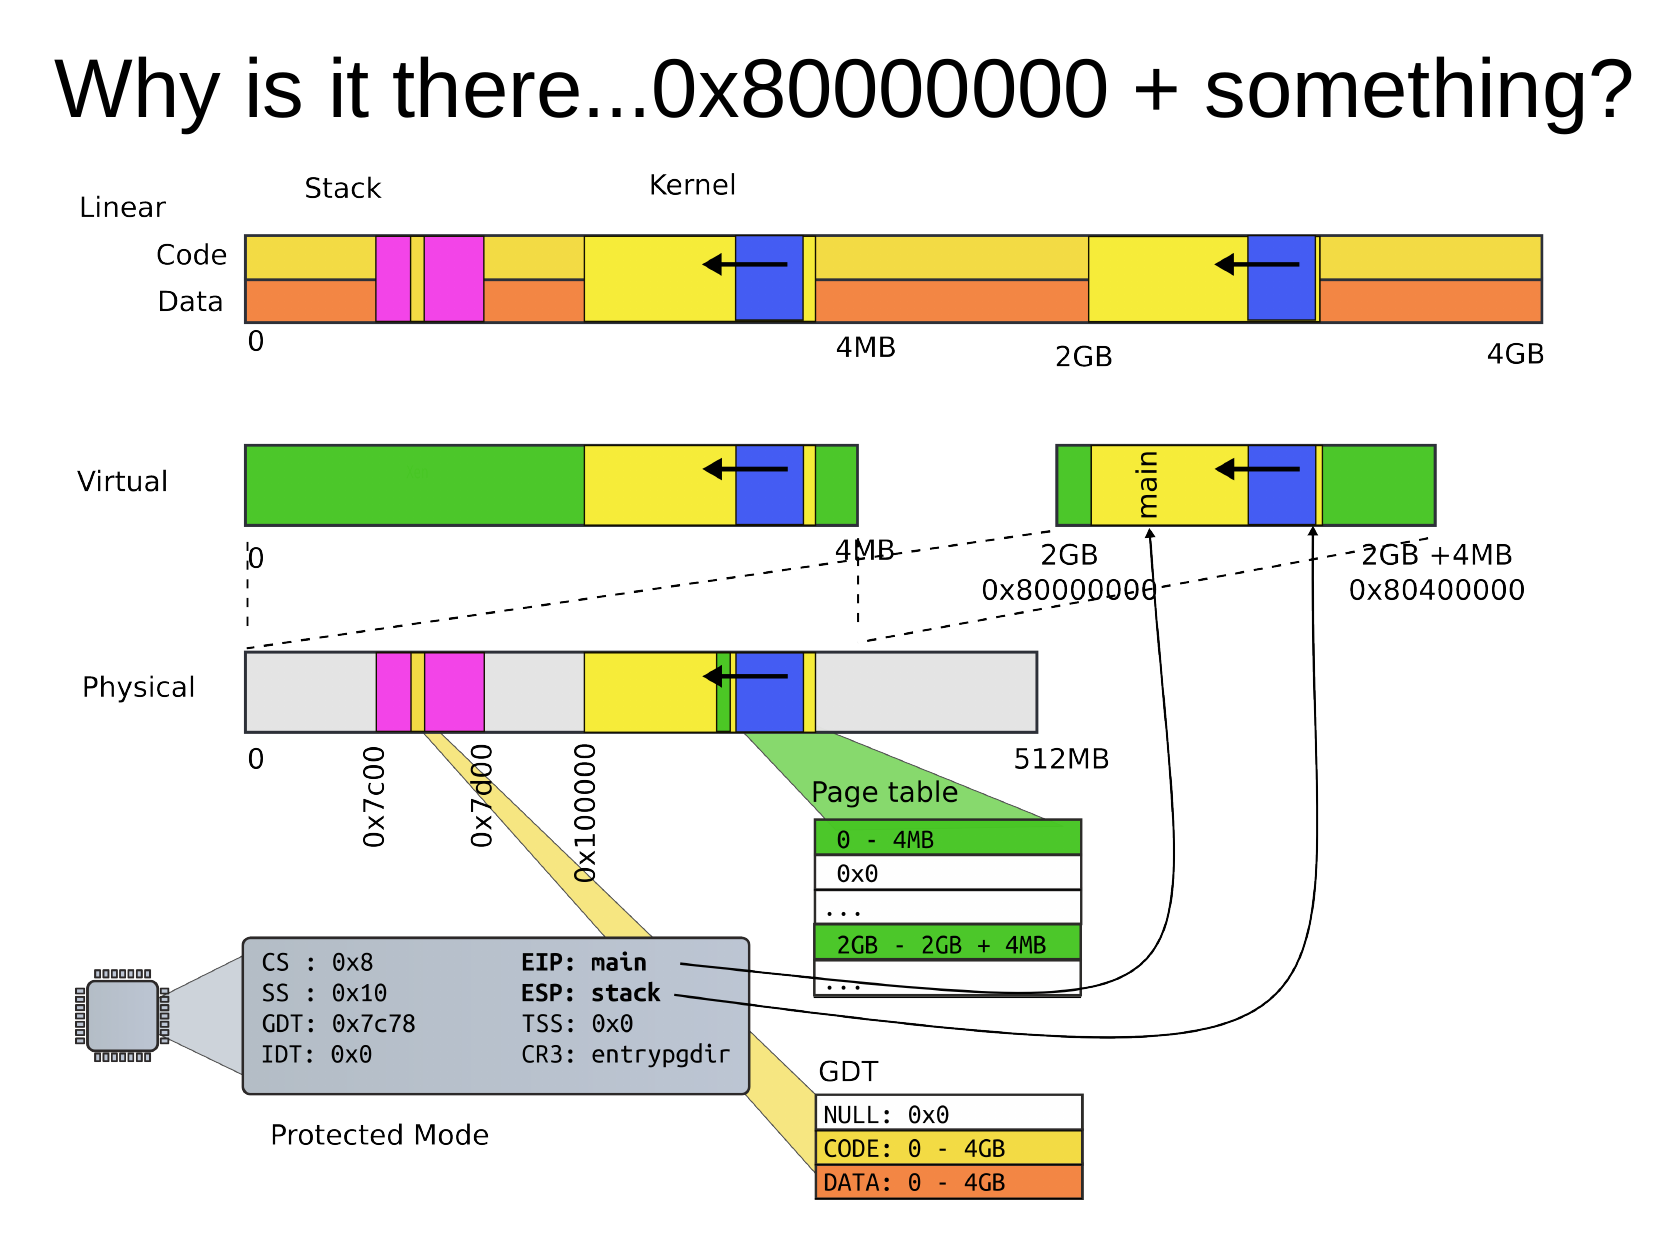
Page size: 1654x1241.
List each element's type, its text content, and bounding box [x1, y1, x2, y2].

title Why is it there...0x80000000 + something? [37, 42, 1654, 136]
picture [75, 173, 1544, 1201]
